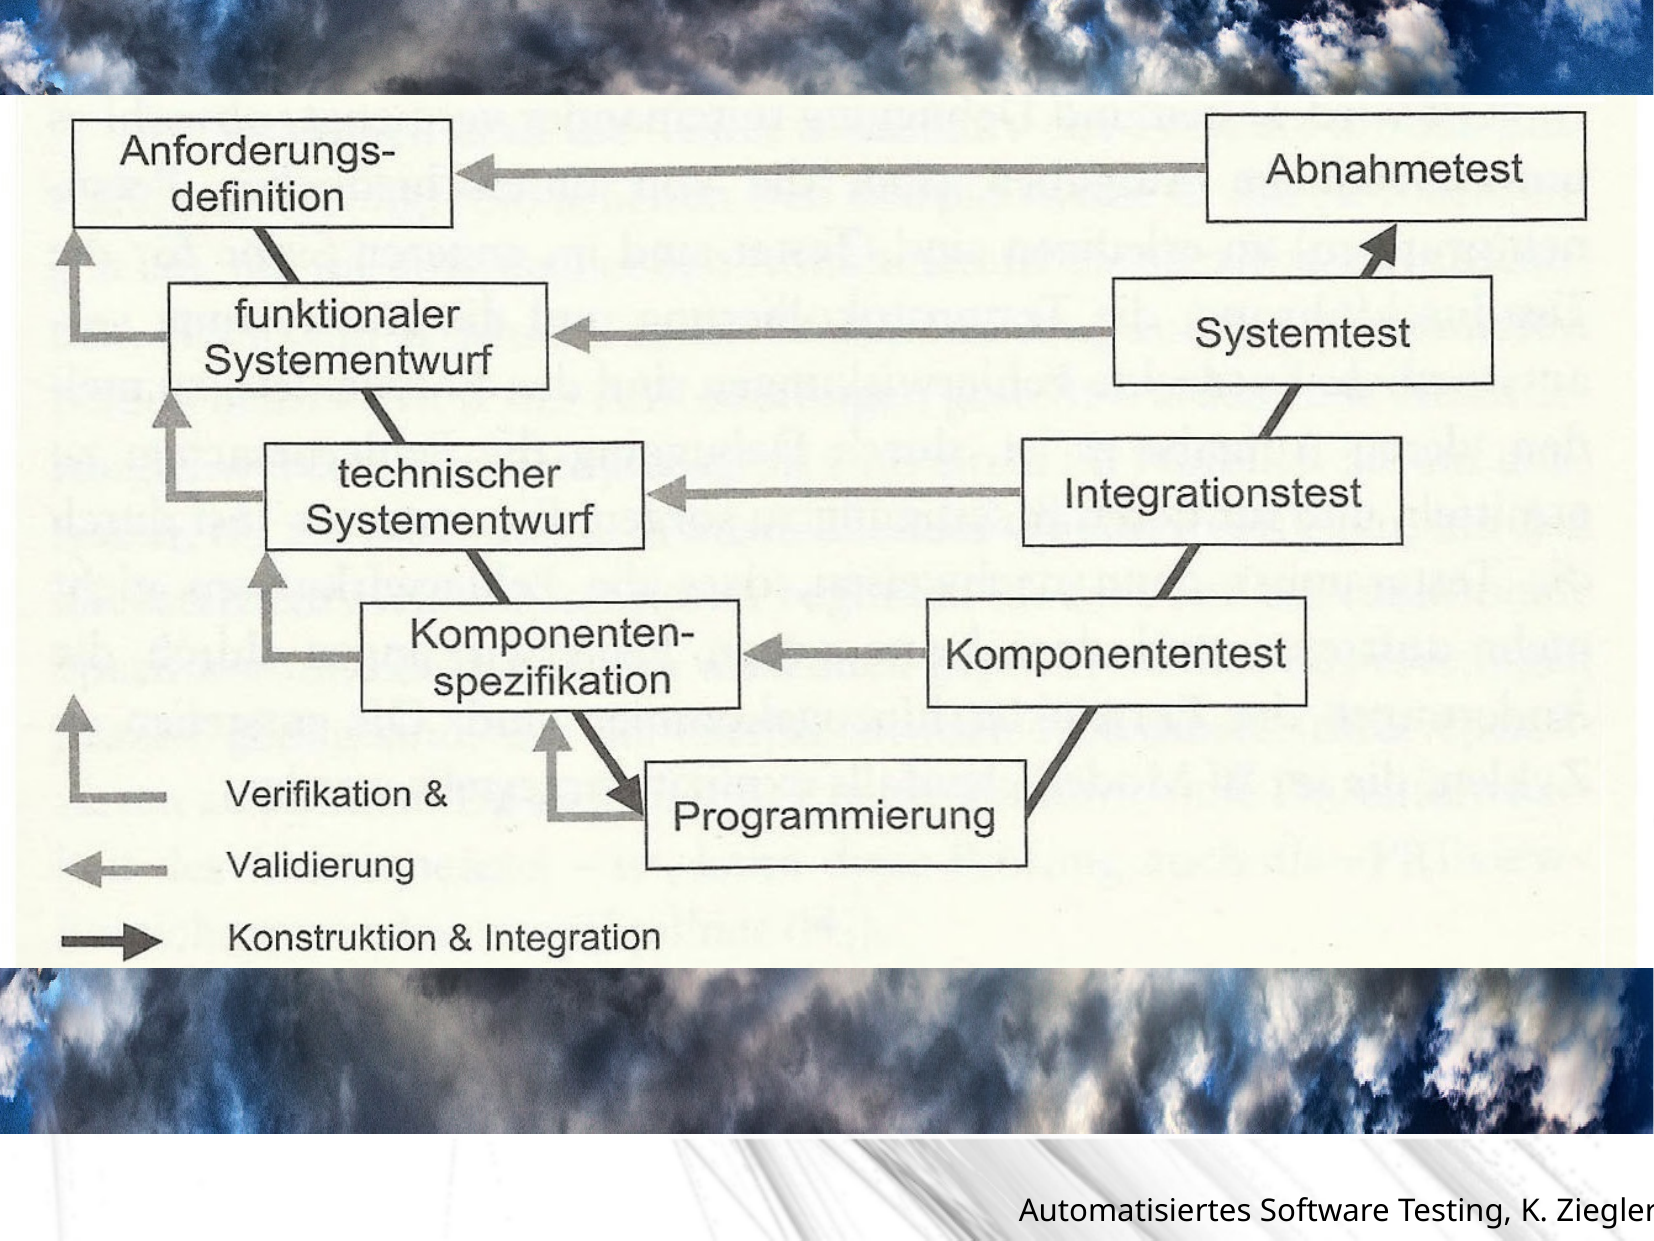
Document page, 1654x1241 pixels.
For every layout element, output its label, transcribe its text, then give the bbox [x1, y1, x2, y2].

picture [0, 0, 1654, 1241]
text_box Automatisiertes Software Testing, K. Ziegler [1003, 1181, 1654, 1241]
